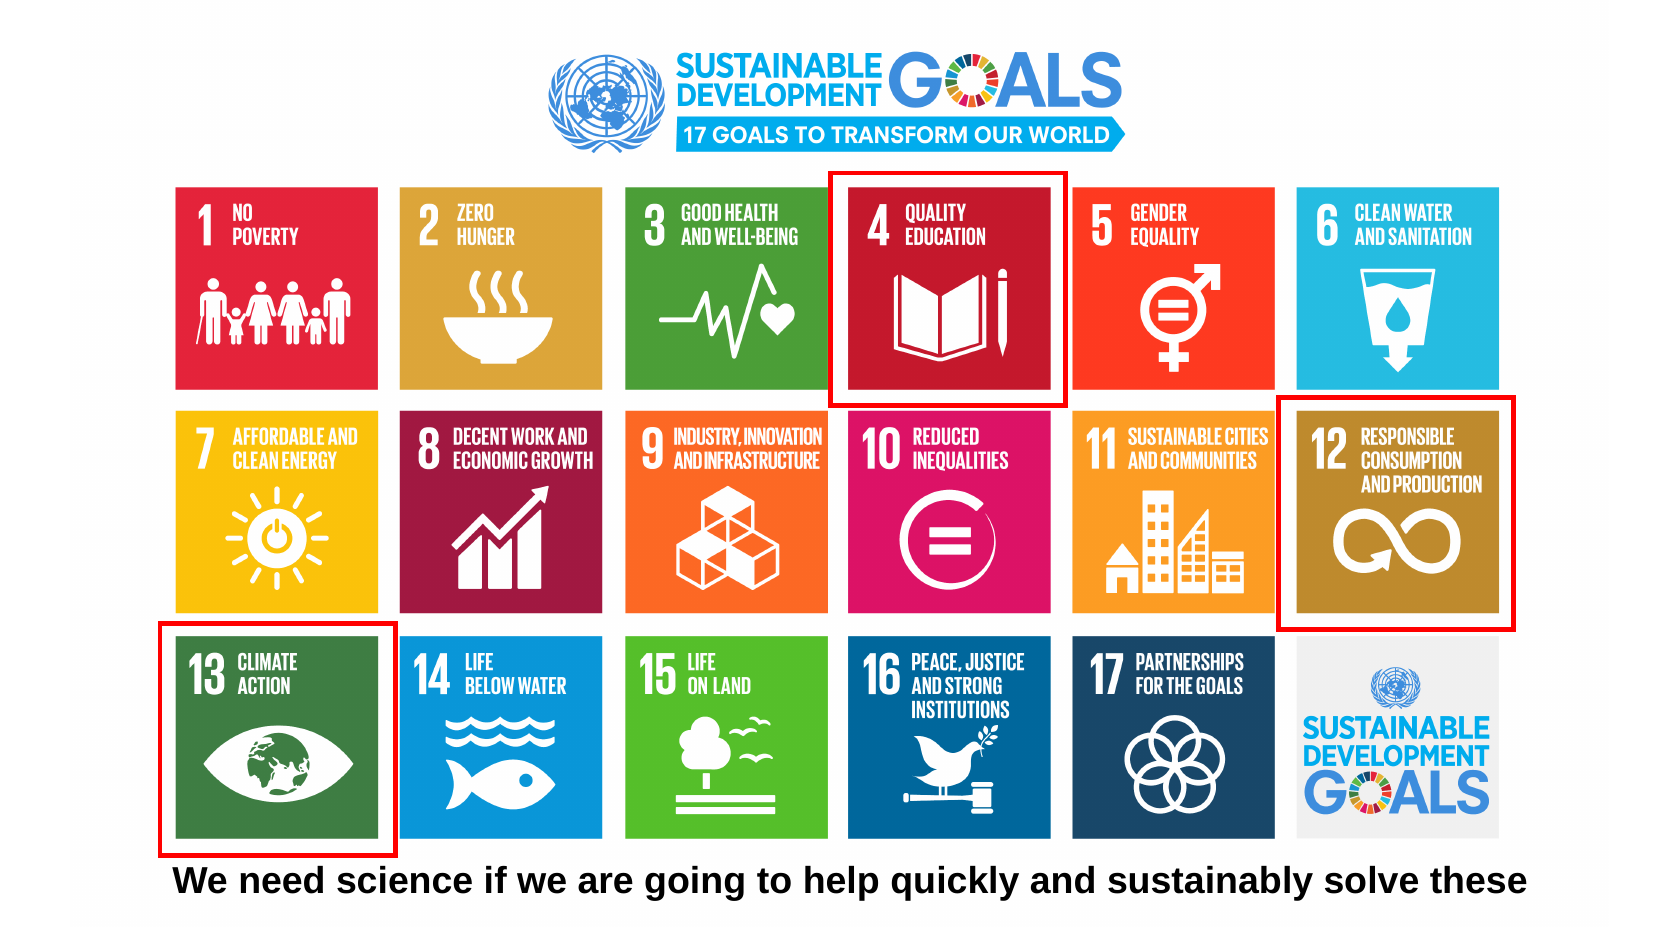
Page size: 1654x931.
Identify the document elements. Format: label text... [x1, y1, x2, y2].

picture [70, 0, 1609, 927]
text_box We need science if we are going to help quickly and sustainably solve these [157, 851, 1557, 911]
